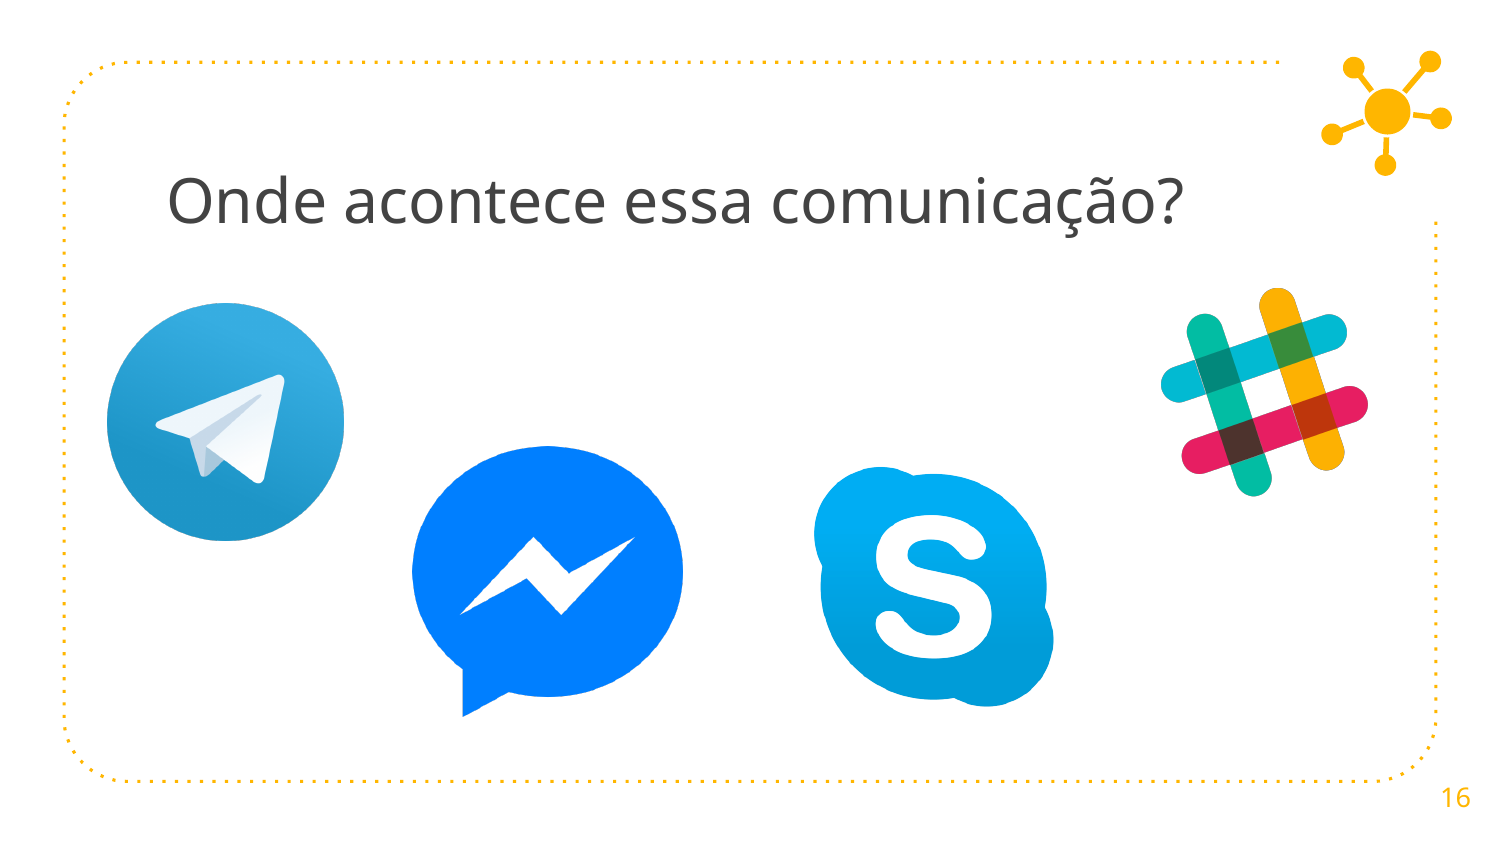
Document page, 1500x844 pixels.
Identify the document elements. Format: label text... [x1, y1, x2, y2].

picture [1140, 267, 1389, 516]
text_box [1364, 88, 1411, 135]
text_box [1343, 56, 1374, 93]
text_box [1321, 118, 1365, 146]
text_box [1402, 50, 1442, 94]
slide_number <number> [1411, 753, 1500, 844]
picture [758, 456, 1106, 717]
title Onde acontece essa comunicação? [151, 146, 1278, 287]
text_box [1412, 107, 1452, 130]
picture [412, 446, 683, 717]
text_box [1374, 137, 1397, 176]
picture [107, 303, 344, 541]
